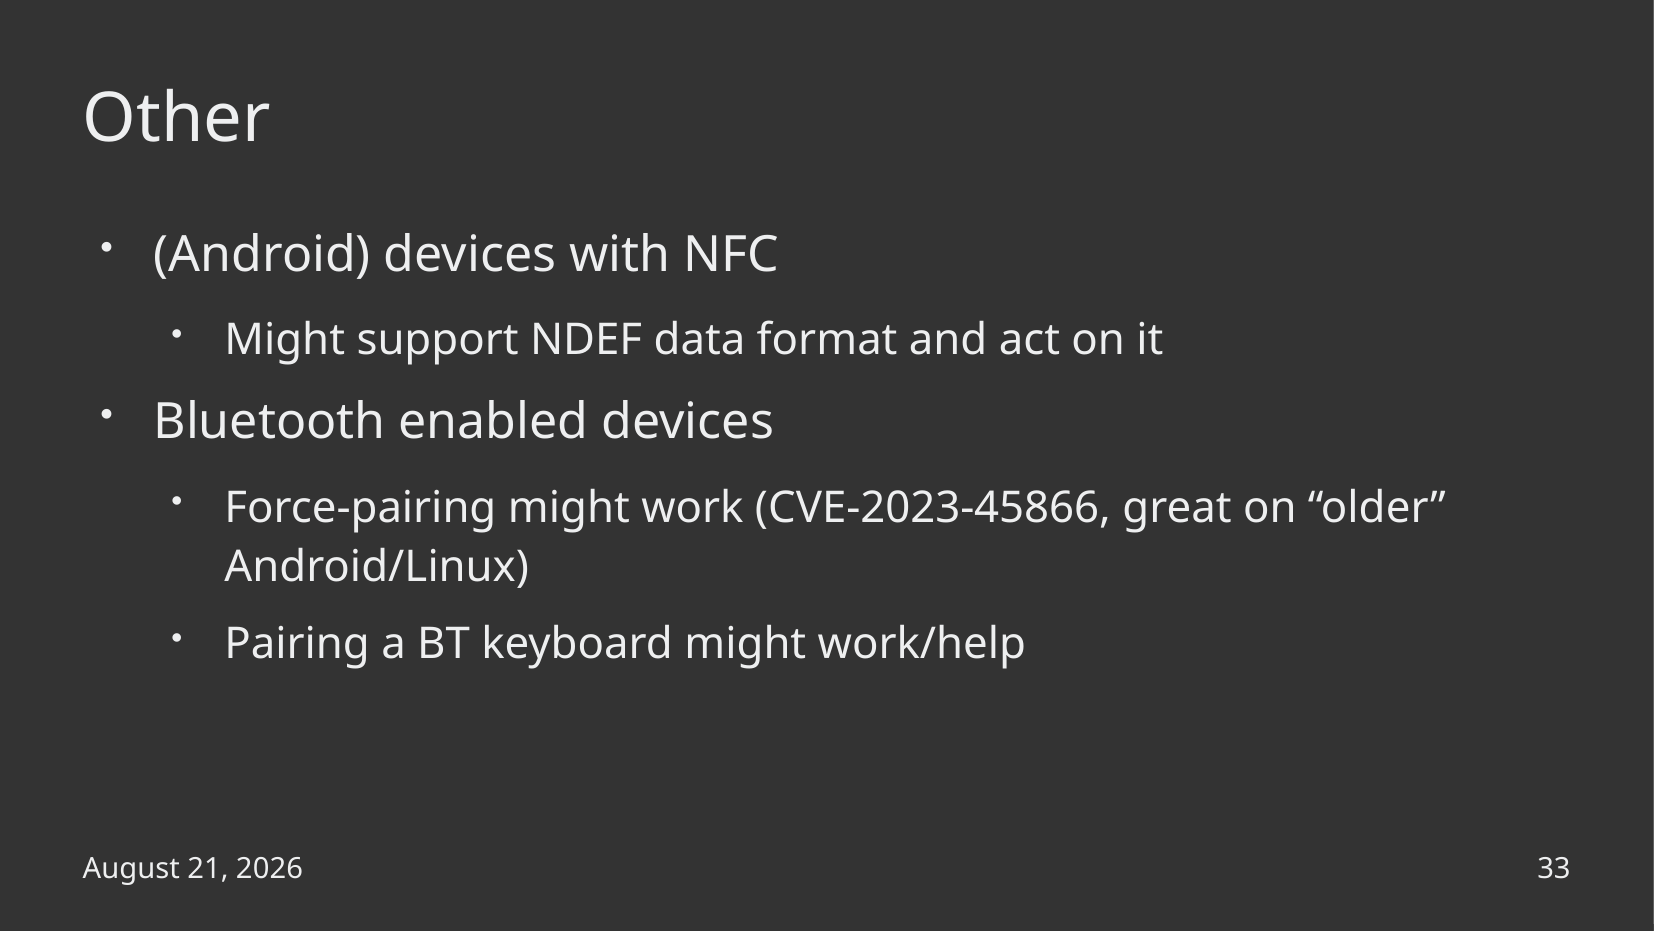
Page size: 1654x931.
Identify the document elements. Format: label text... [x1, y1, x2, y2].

title Other [82, 36, 1571, 193]
list (Android) devices with NFC Might support NDEF data format and act on it Bluetooth enabled devices Force-pairing might work (CVE-2023-45866, great on “older” Android/Linux) Pairing a BT keyboard might work/help [82, 217, 1571, 808]
